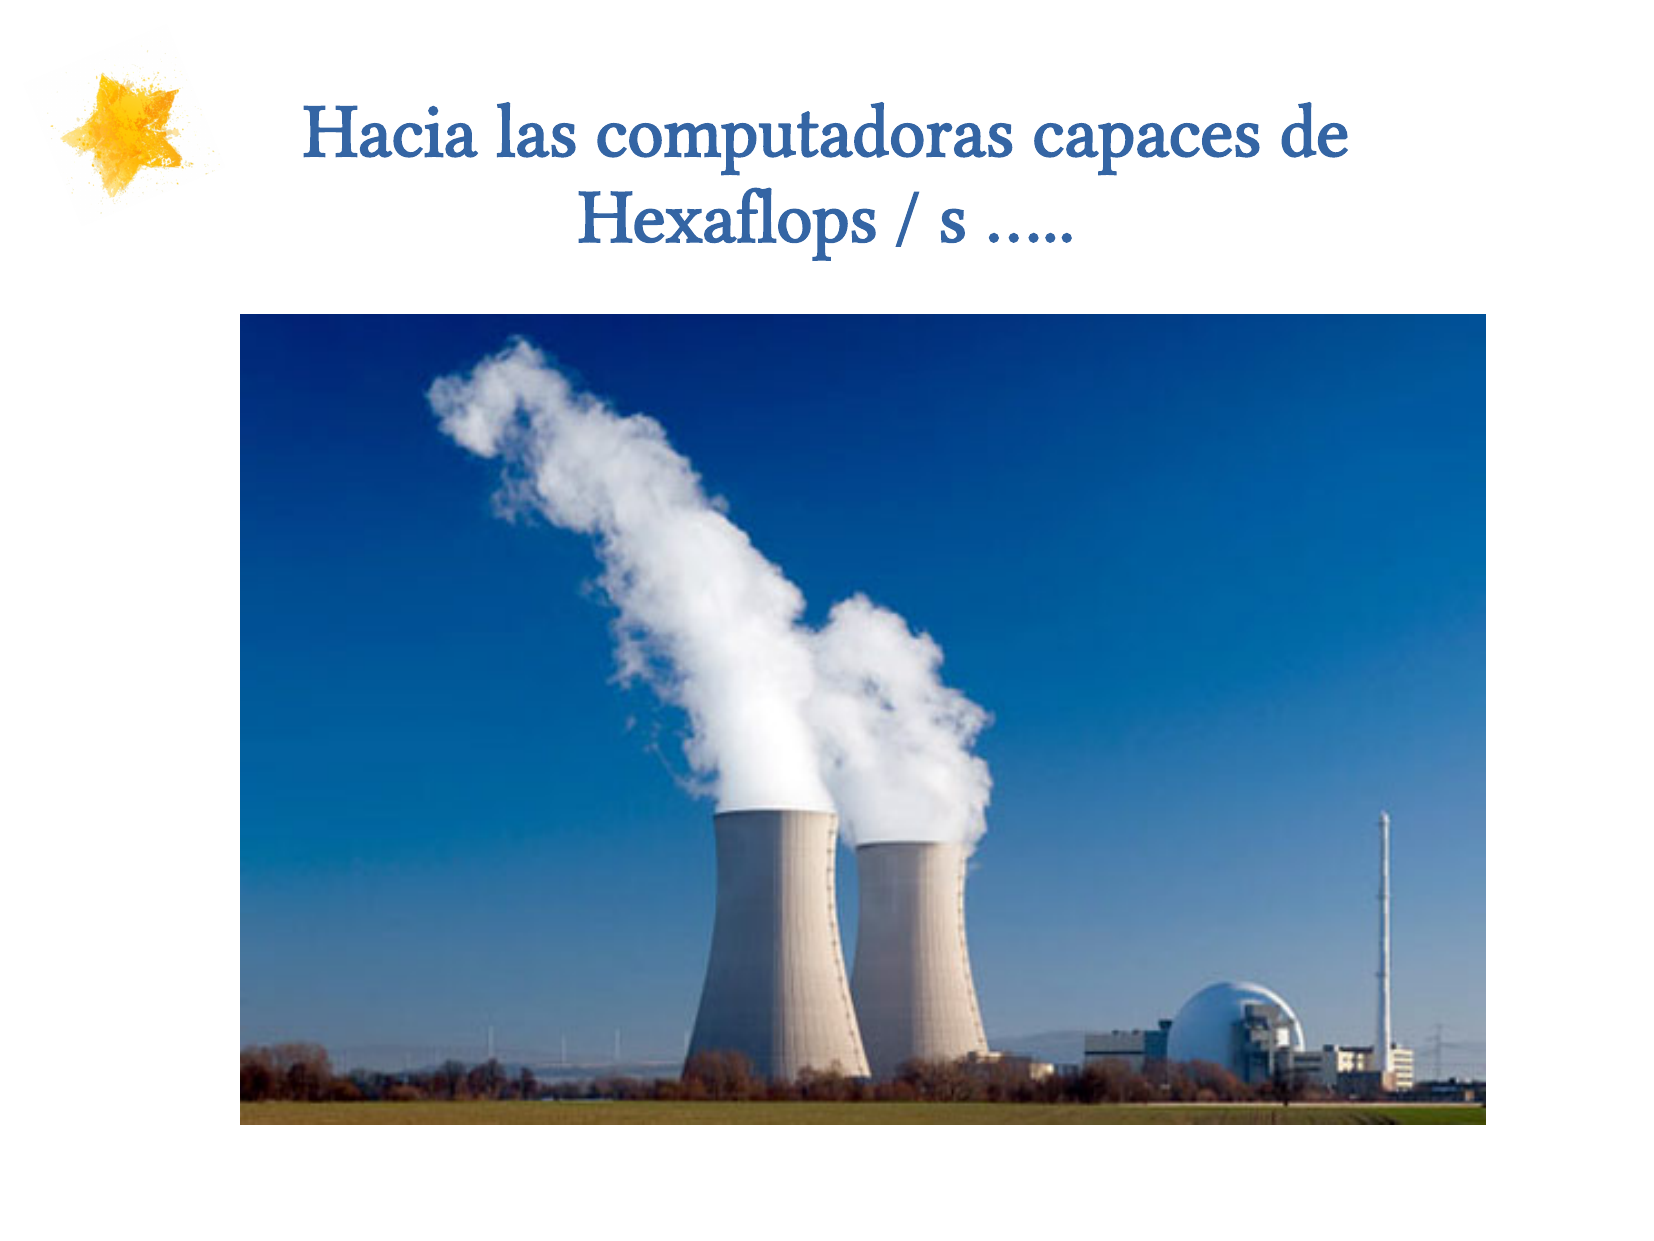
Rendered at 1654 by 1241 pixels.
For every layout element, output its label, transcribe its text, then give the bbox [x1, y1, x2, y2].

picture [0, 0, 1654, 1241]
title Hacia las computadoras capaces de Hexaflops / s ….. [212, 88, 1441, 260]
